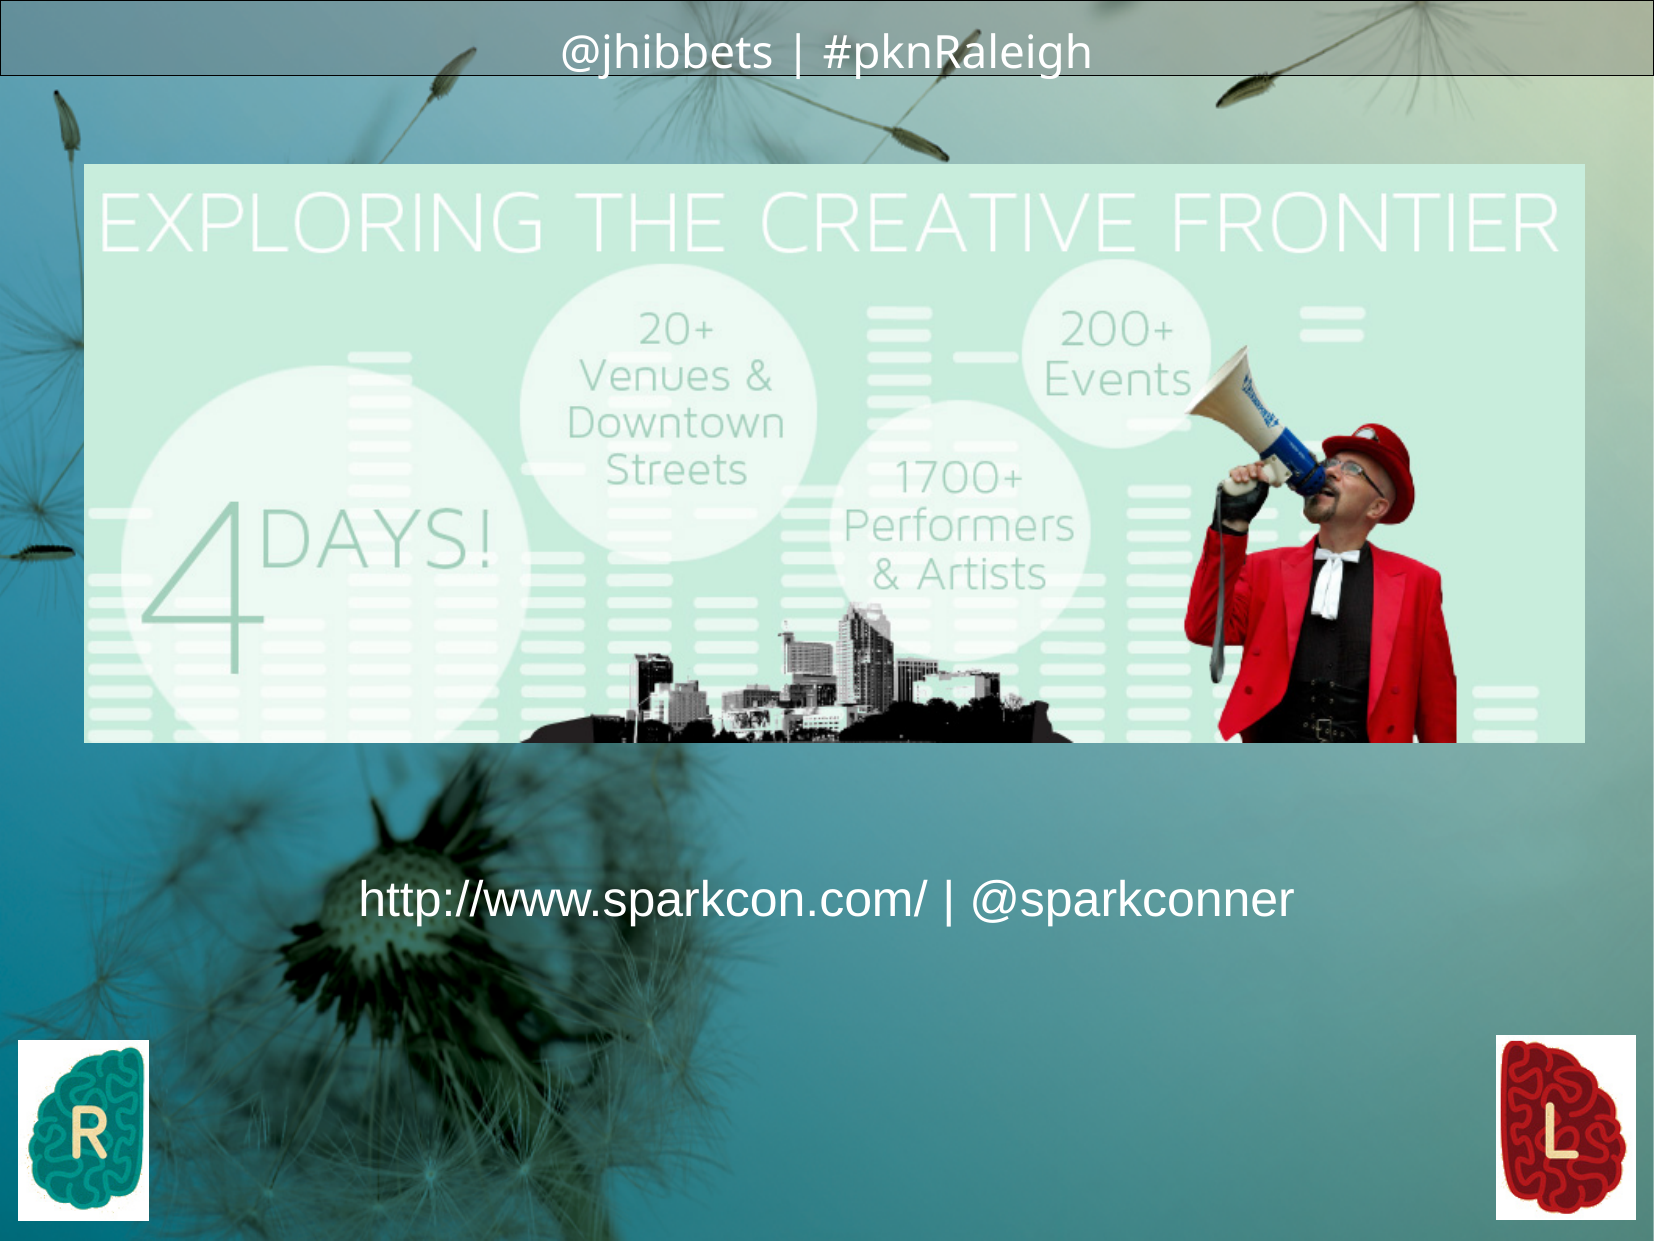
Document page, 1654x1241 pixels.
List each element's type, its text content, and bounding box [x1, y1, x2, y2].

text_box http://www.sparkcon.com/ | @sparkconner [343, 864, 1310, 935]
picture [0, 76, 1654, 1241]
